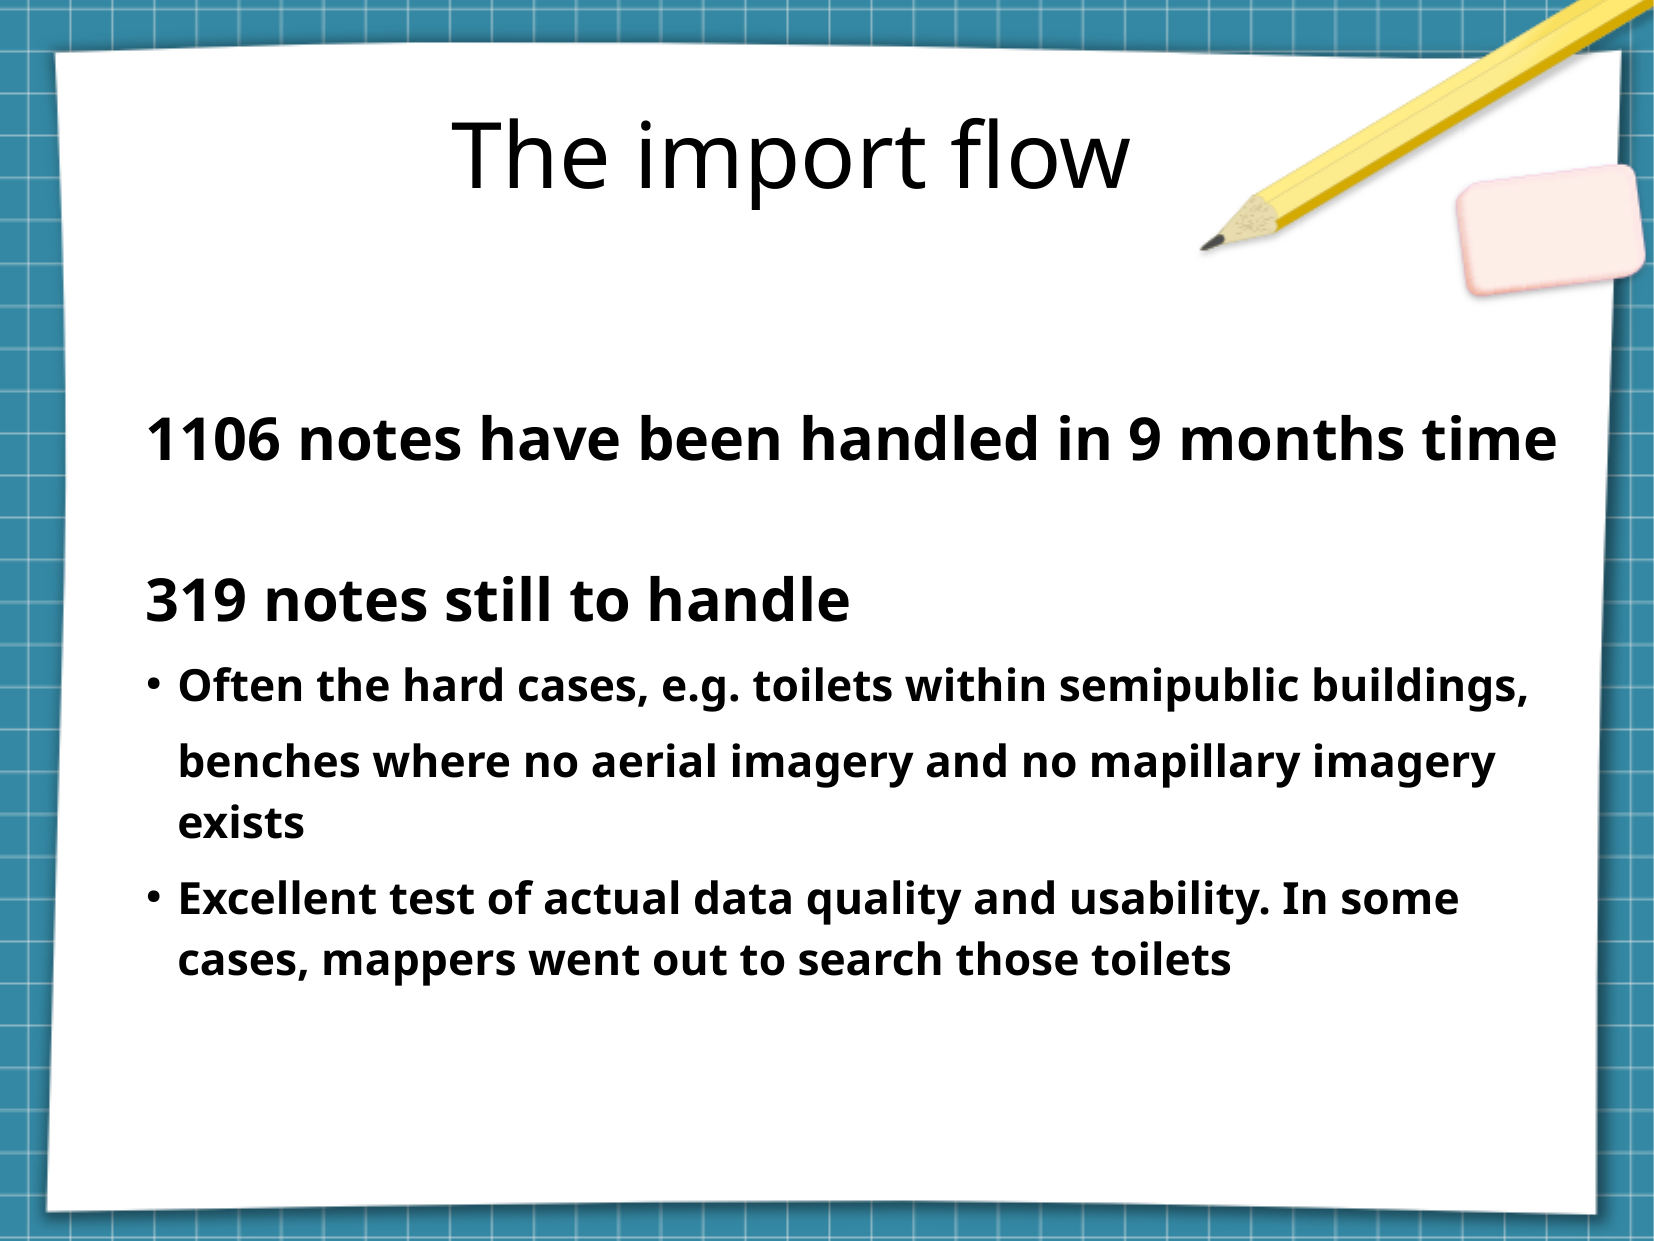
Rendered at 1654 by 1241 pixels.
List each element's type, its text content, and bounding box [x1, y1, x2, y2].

picture [0, 0, 1654, 1241]
list 1106 notes have been handled in 9 months time 319 notes still to handle Often the hard cases, e.g. toilets within semipublic buildings, benches where no aerial imagery and no mapillary imagery exists Excellent test of actual data quality and usability. In some cases, mappers went out to search those toilets [82, 290, 1571, 1010]
title The import flow [82, 49, 1571, 257]
